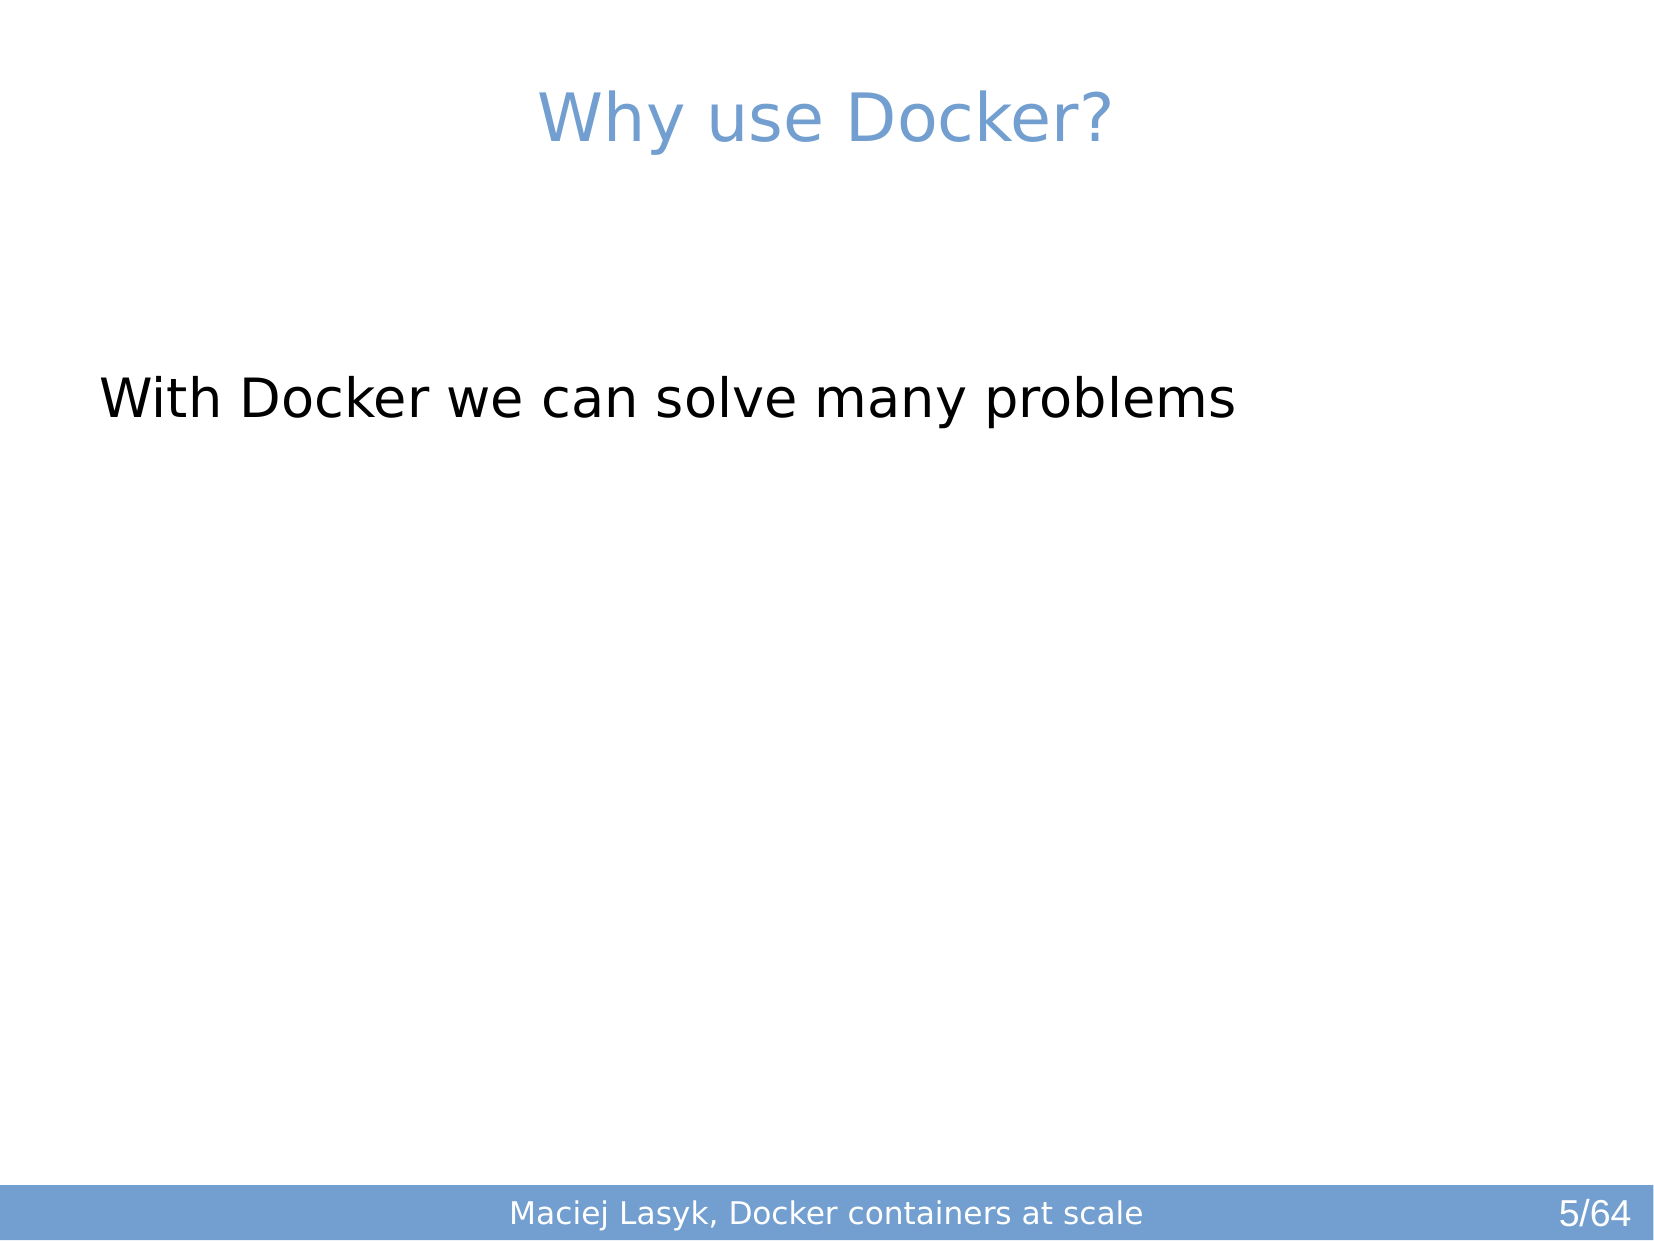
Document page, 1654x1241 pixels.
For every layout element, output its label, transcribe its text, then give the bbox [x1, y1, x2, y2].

text_box [0, 1185, 1533, 1241]
text_box Maciej Lasyk, Docker containers at scale [494, 1188, 1160, 1240]
text_box 5/64 [1533, 1185, 1647, 1241]
text_box With Docker we can solve many problems [84, 360, 1254, 490]
text_box Why use Docker? [523, 72, 1131, 166]
text_box [1647, 1185, 1654, 1241]
